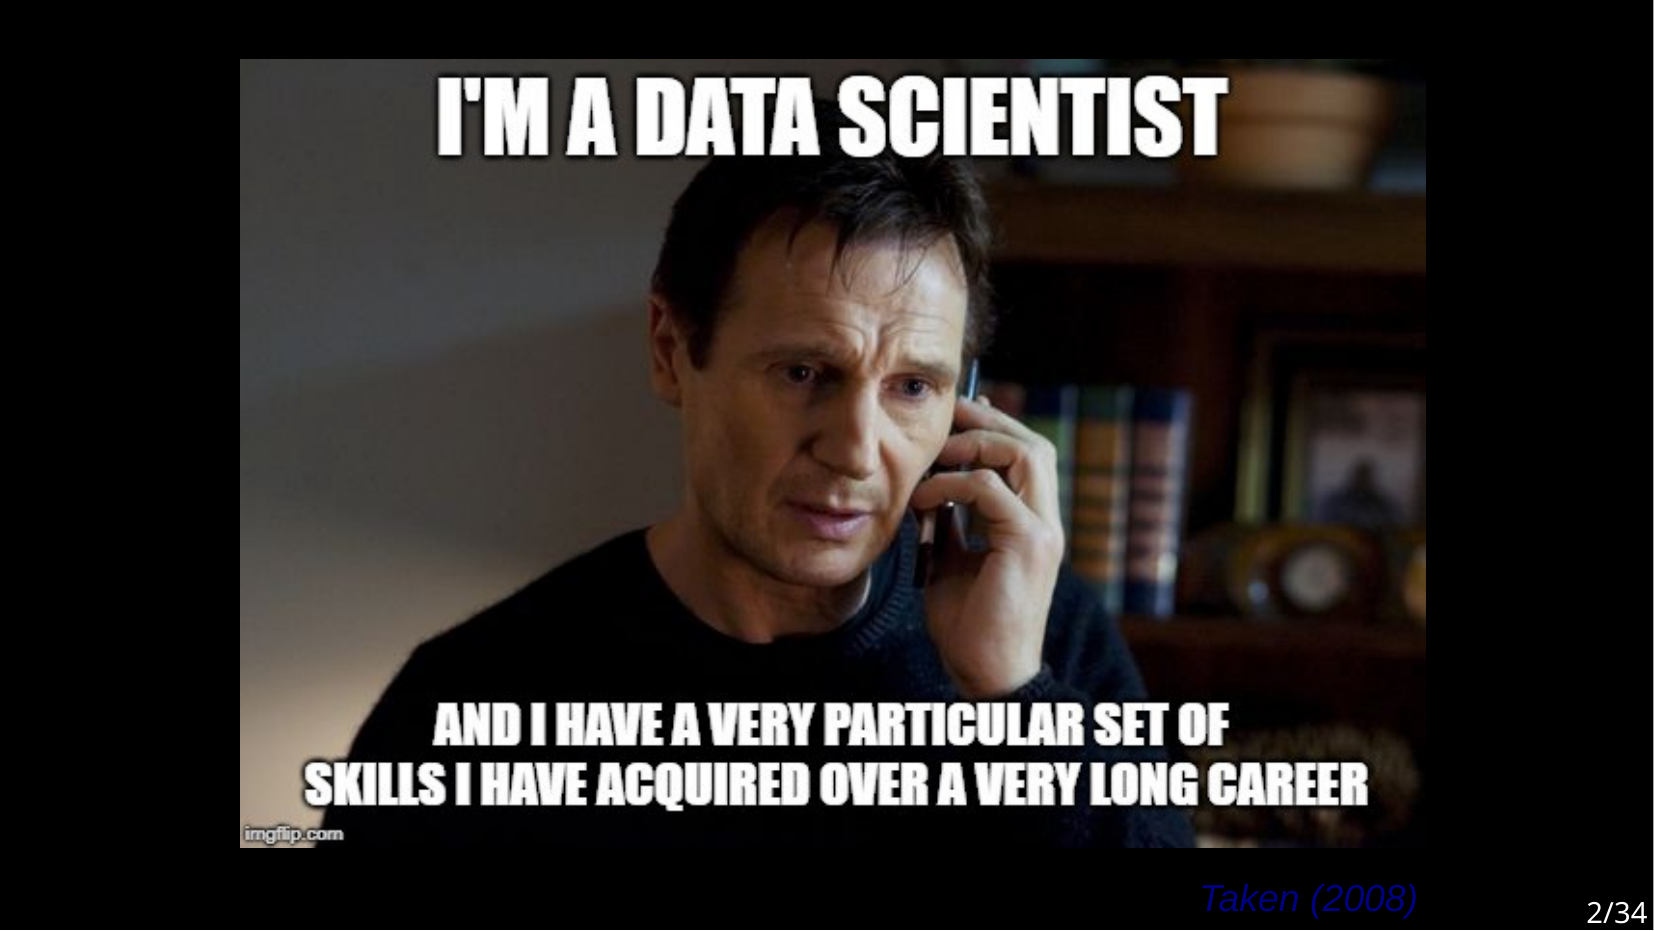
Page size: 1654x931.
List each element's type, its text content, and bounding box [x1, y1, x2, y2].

picture [240, 59, 1426, 849]
text_box Taken (2008) [1184, 870, 1473, 927]
